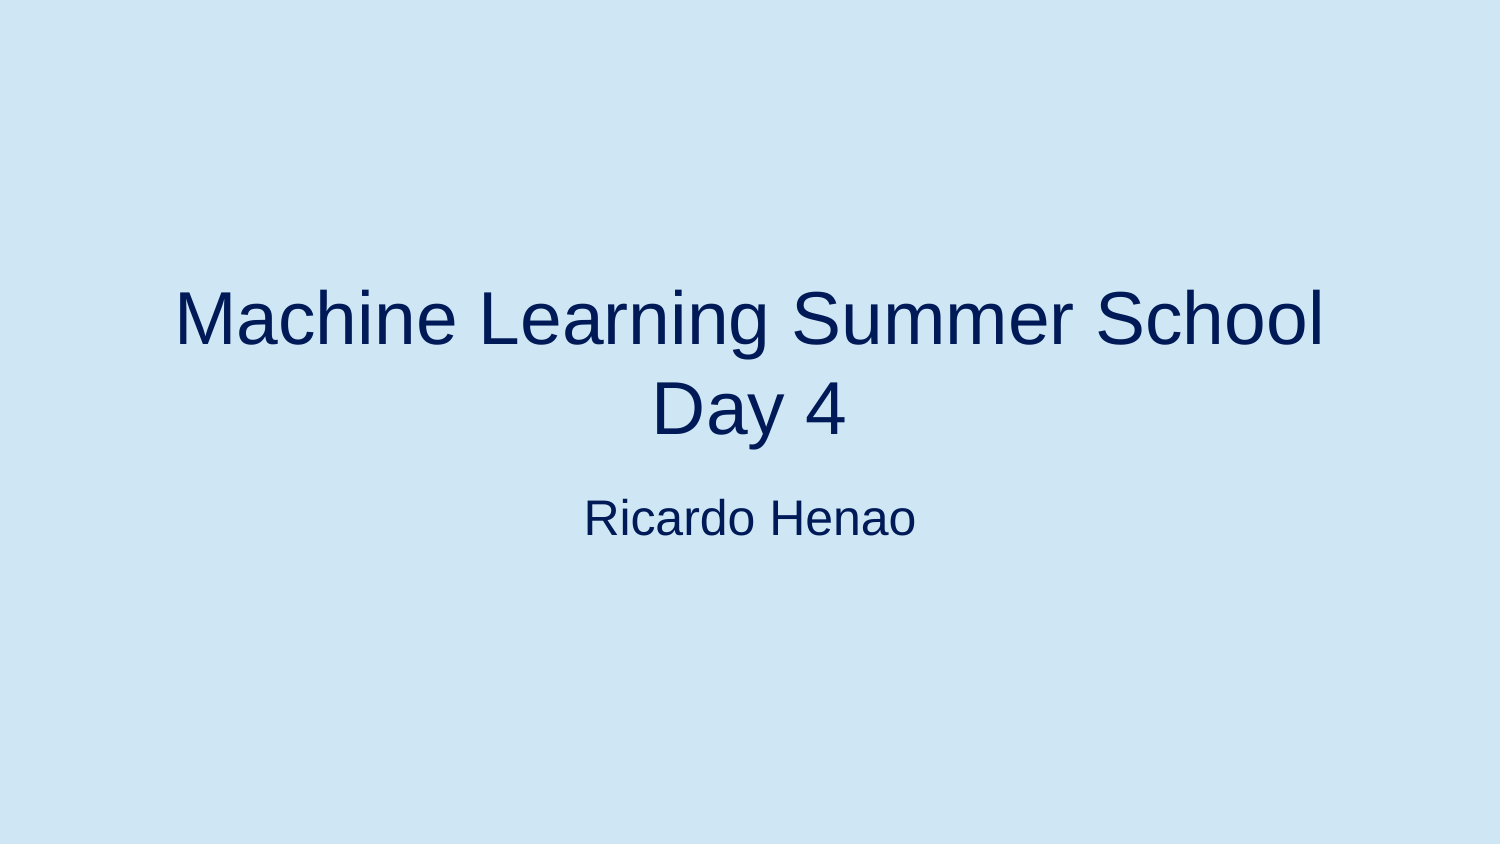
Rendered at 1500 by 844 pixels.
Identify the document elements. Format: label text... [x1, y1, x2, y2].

subtitle Ricardo Henao [225, 478, 1275, 694]
title Machine Learning Summer School Day 4 [112, 262, 1388, 443]
